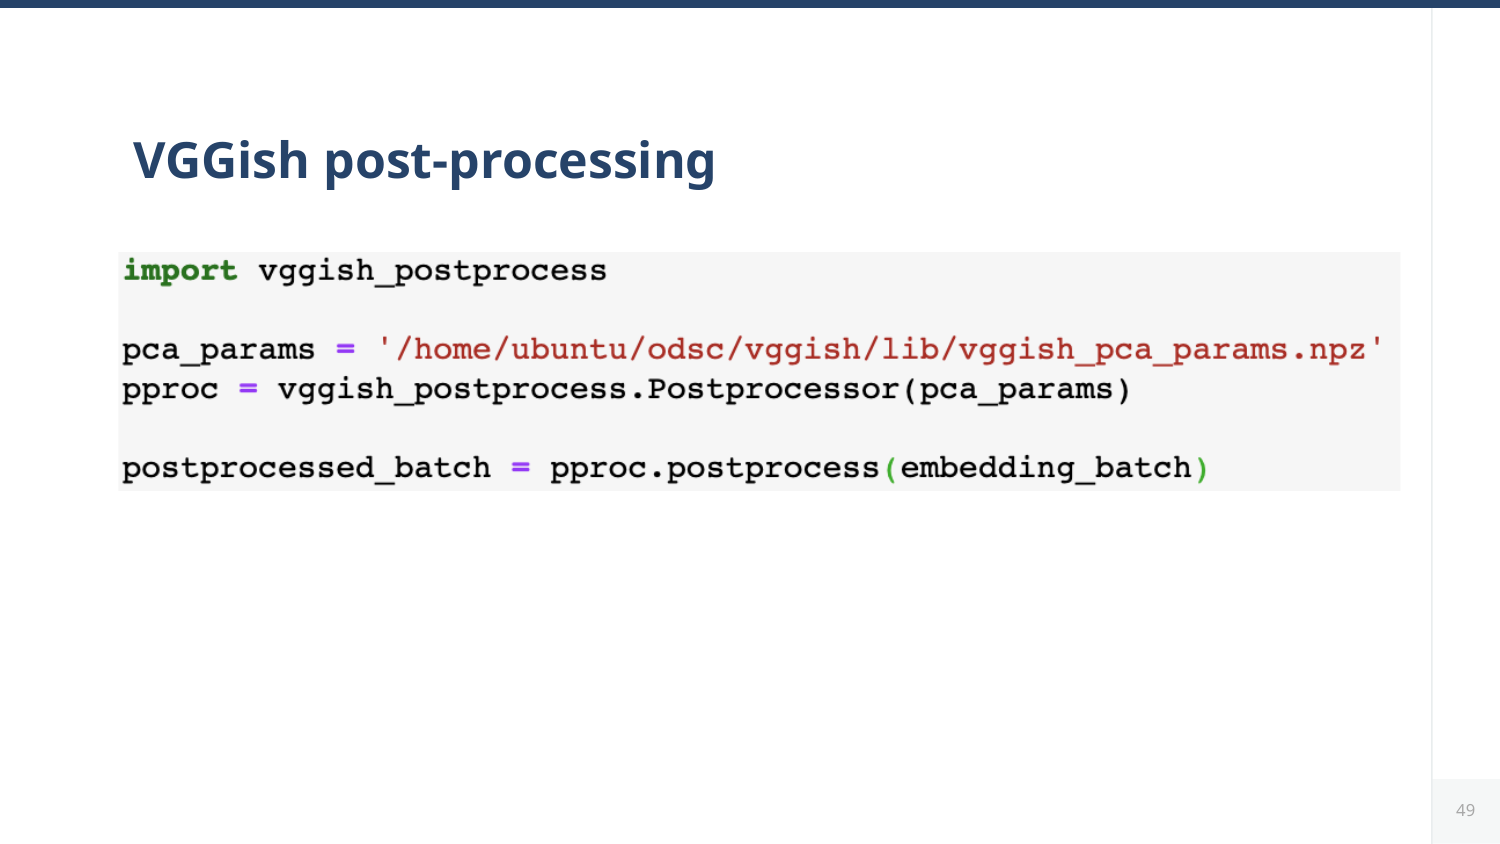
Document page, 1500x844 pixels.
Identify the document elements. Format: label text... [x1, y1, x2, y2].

slide_number <number> [1400, 779, 1491, 844]
title VGGish post-processing [118, 113, 1432, 391]
picture [118, 252, 1401, 491]
